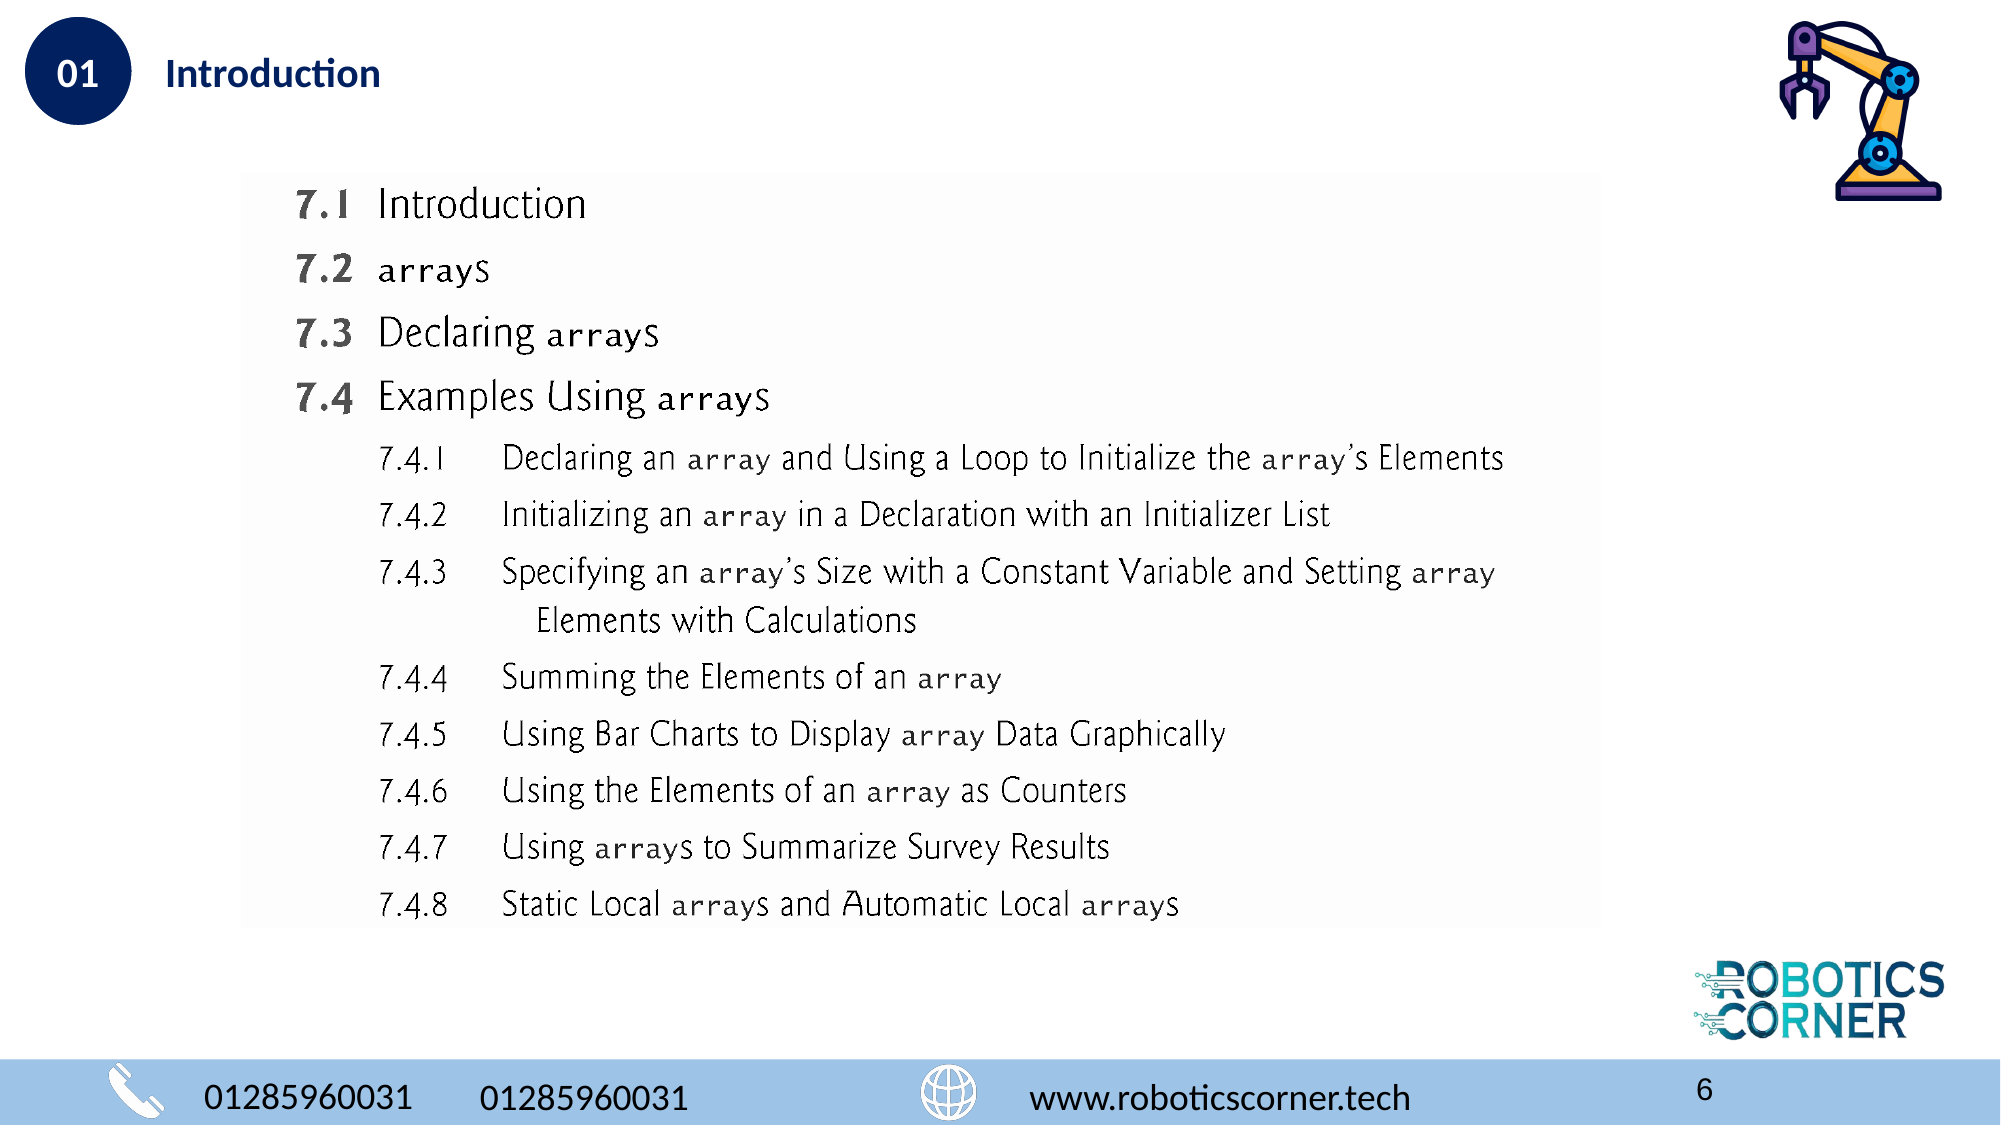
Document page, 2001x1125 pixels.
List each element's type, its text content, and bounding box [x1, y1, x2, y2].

text_box <number> [1681, 1065, 1861, 1115]
text_box 01 [22, 14, 134, 128]
text_box Introduction [150, 38, 622, 103]
picture [0, 21, 1953, 1125]
